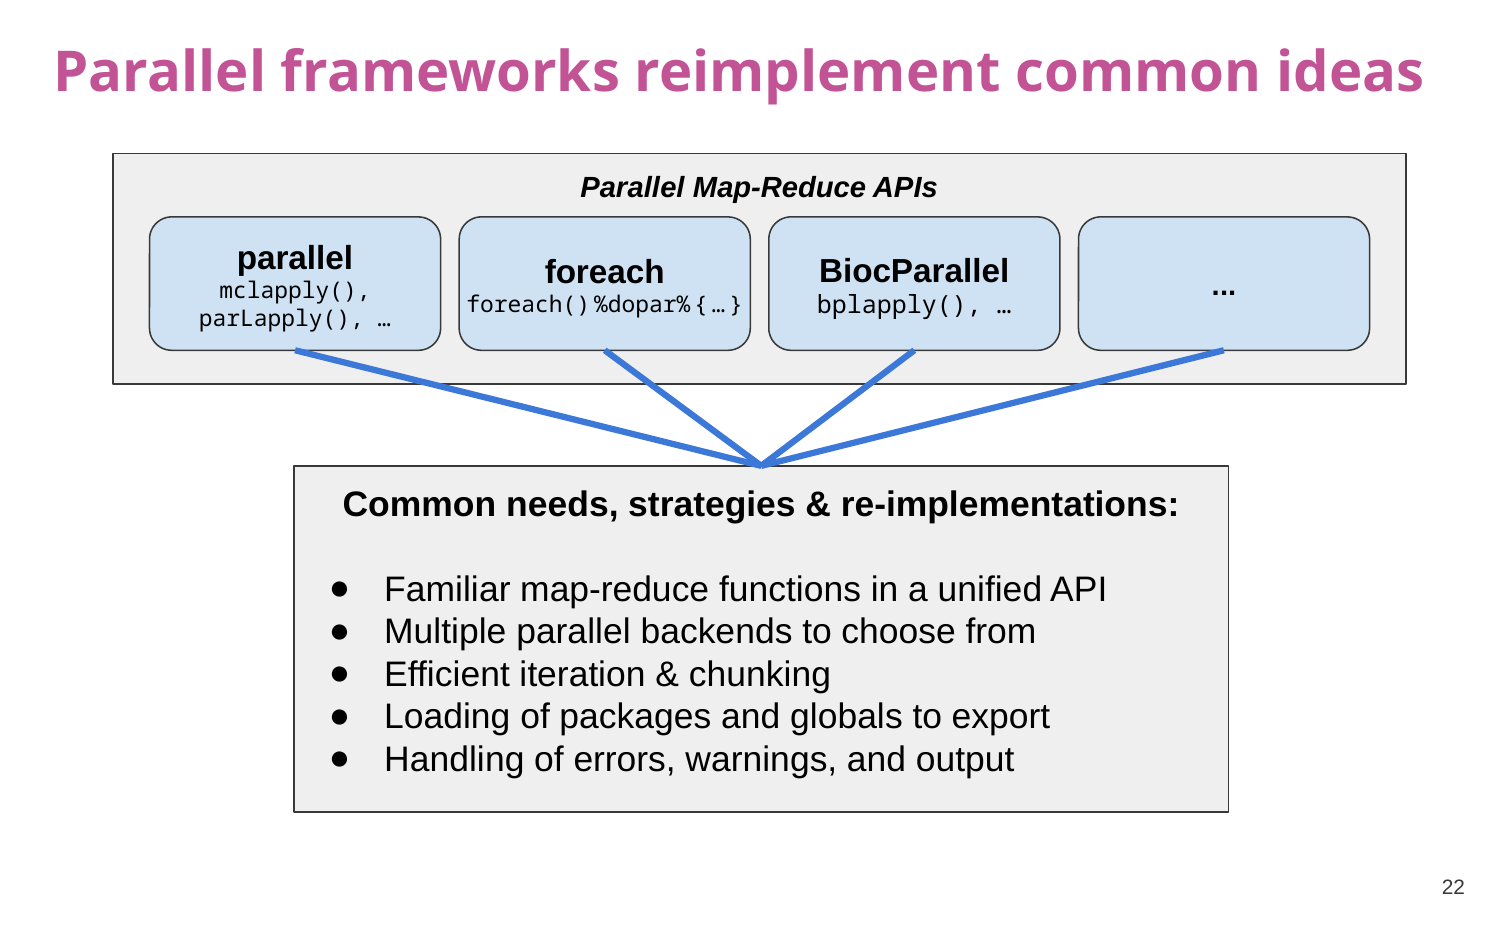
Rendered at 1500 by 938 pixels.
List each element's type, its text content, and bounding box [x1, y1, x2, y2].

title Parallel frameworks reimplement common ideas [38, 20, 1500, 136]
text_box ... [1078, 216, 1370, 351]
slide_number <number> [1389, 849, 1480, 922]
text_box BiocParallel bplapply(), … [768, 216, 1060, 351]
text_box foreach foreach() %dopar% { … } [459, 216, 751, 351]
text_box Common needs, strategies & re-implementations: Familiar map-reduce functions in a unified API Multiple parallel backends to choose from Efficient iteration & chunking Loading of packages and globals to export Handling of errors, warnings, and output [294, 465, 1229, 813]
text_box Parallel Map-Reduce APIs [112, 153, 1406, 385]
text_box parallel mclapply(), parLapply(), … [149, 216, 441, 351]
